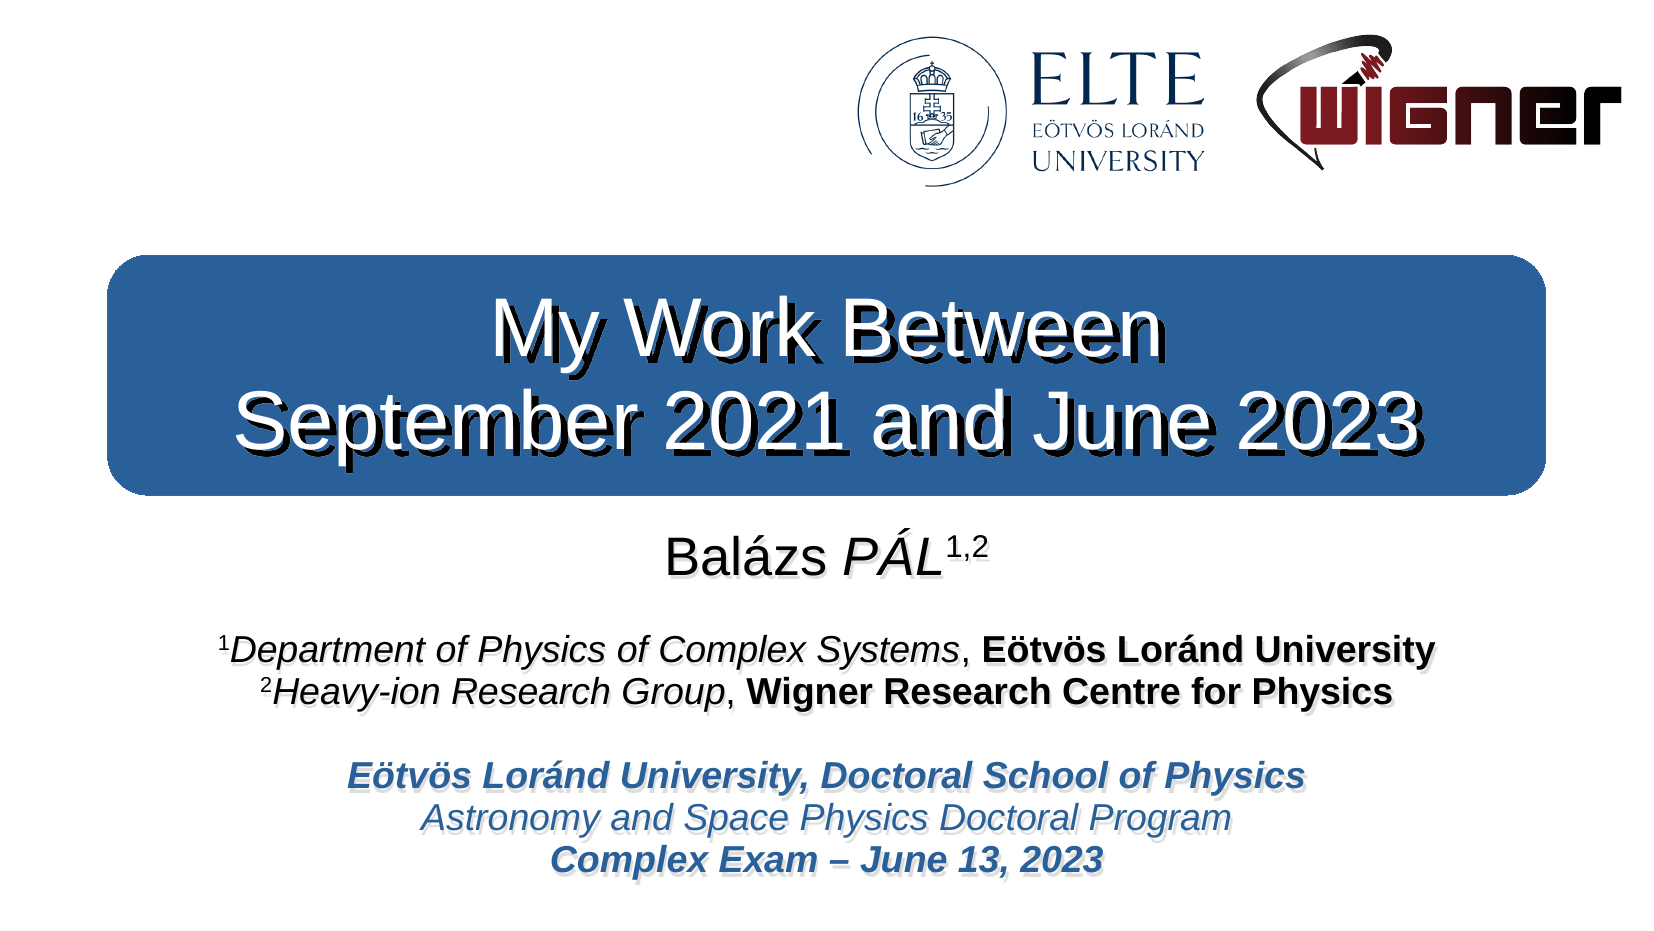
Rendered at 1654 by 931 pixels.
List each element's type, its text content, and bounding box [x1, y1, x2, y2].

picture [1247, 27, 1633, 177]
title My Work Between September 2021 and June 2023 [121, 281, 1532, 446]
text_box Balázs PÁL1,2 1Department of Physics of Complex Systems, Eötvös Loránd University 2Heavy-ion Research Group, Wigner Research Centre for Physics Eötvös Loránd University, Doctoral School of Physics Astronomy and Space Physics Doctoral Program Complex Exam – June 13, 2023 [82, 446, 1571, 901]
picture [857, 36, 1205, 187]
text_box [107, 255, 1546, 446]
